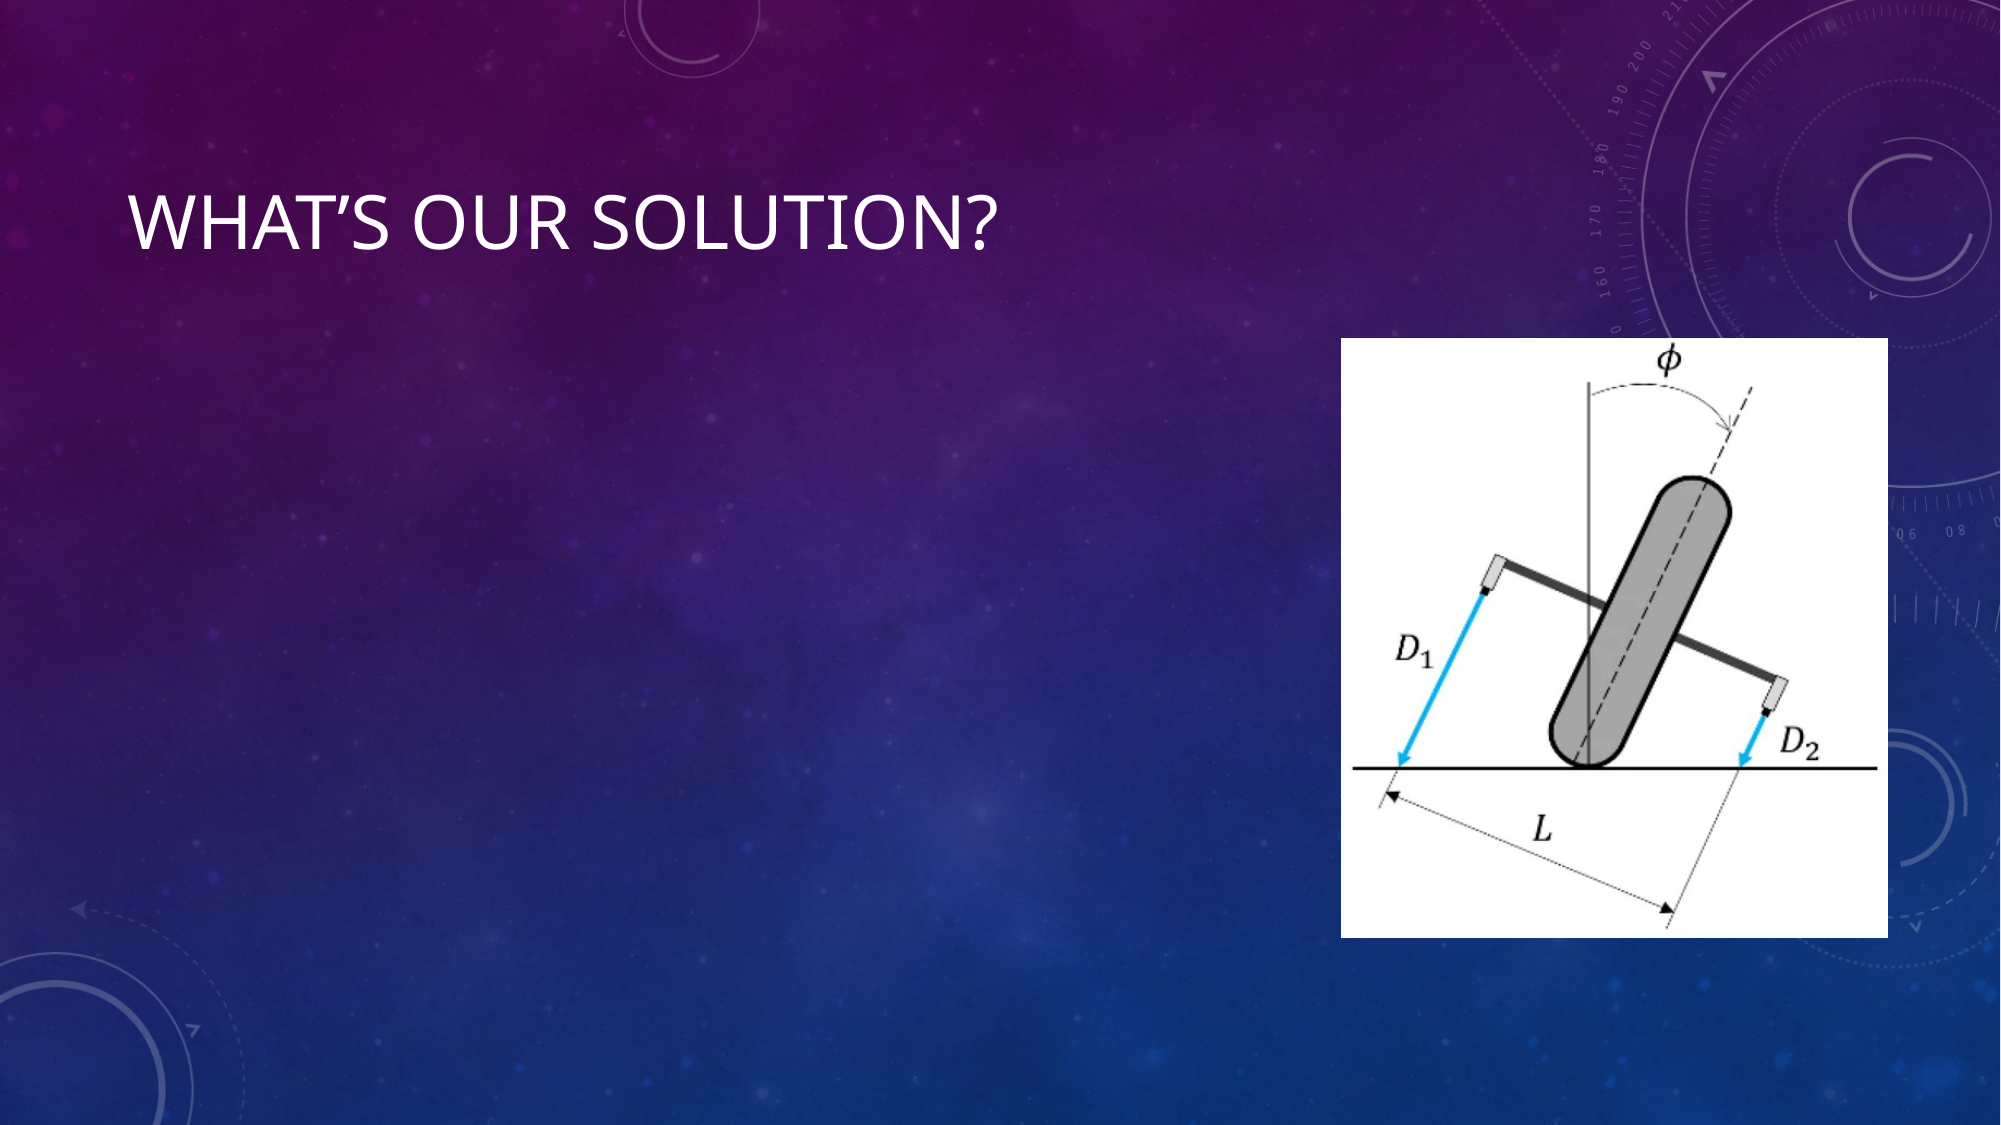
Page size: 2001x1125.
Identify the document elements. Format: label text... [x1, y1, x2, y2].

picture [1341, 338, 1888, 938]
title What’s our Solution? [112, 99, 1775, 339]
